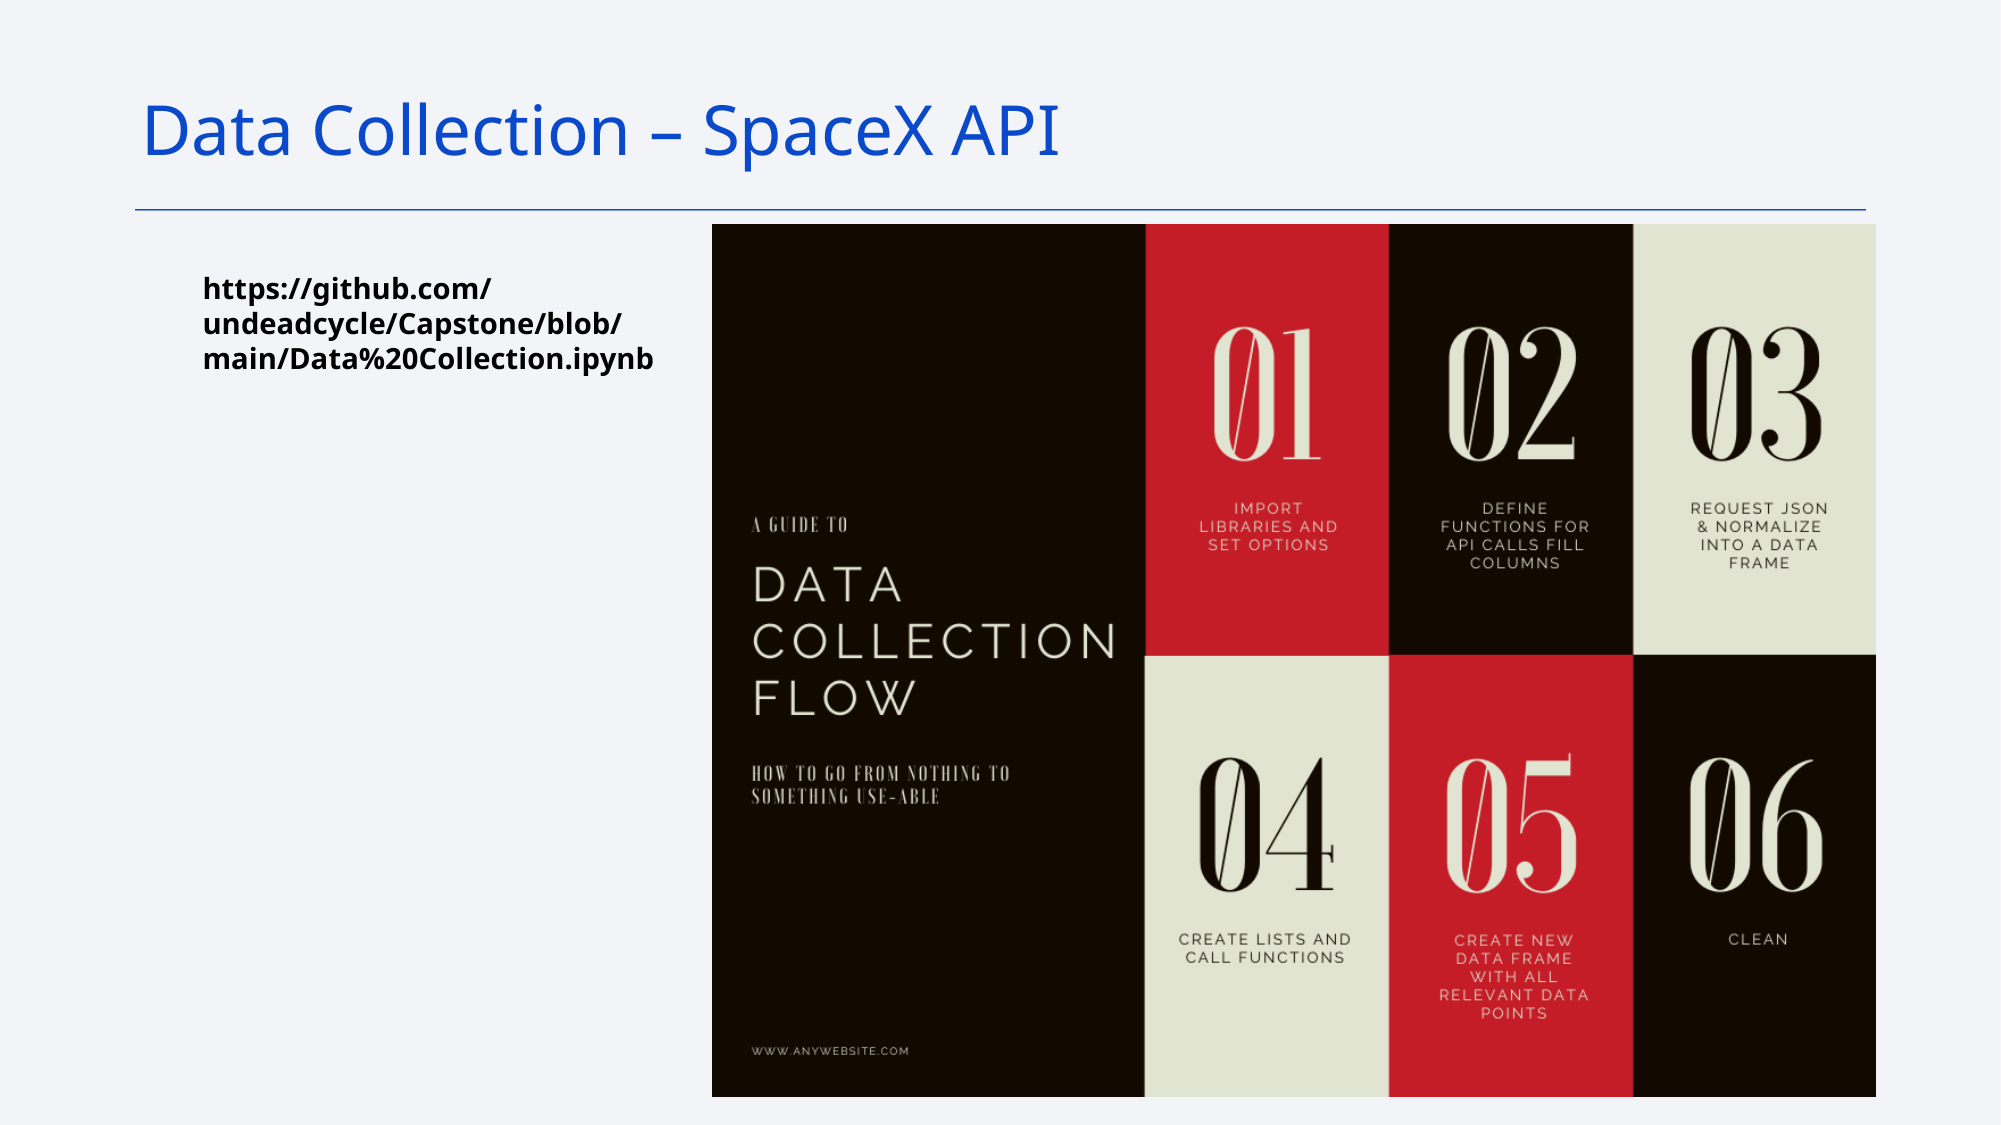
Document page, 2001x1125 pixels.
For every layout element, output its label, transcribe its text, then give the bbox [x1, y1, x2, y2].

slide_number <number> [1876, 988, 1880, 1055]
list https://github.com/undeadcycle/Capstone/blob/main/Data%20Collection.ipynb [150, 262, 712, 956]
text_box Data Collection – SpaceX API [126, 88, 1852, 179]
picture [0, 0, 2001, 1125]
